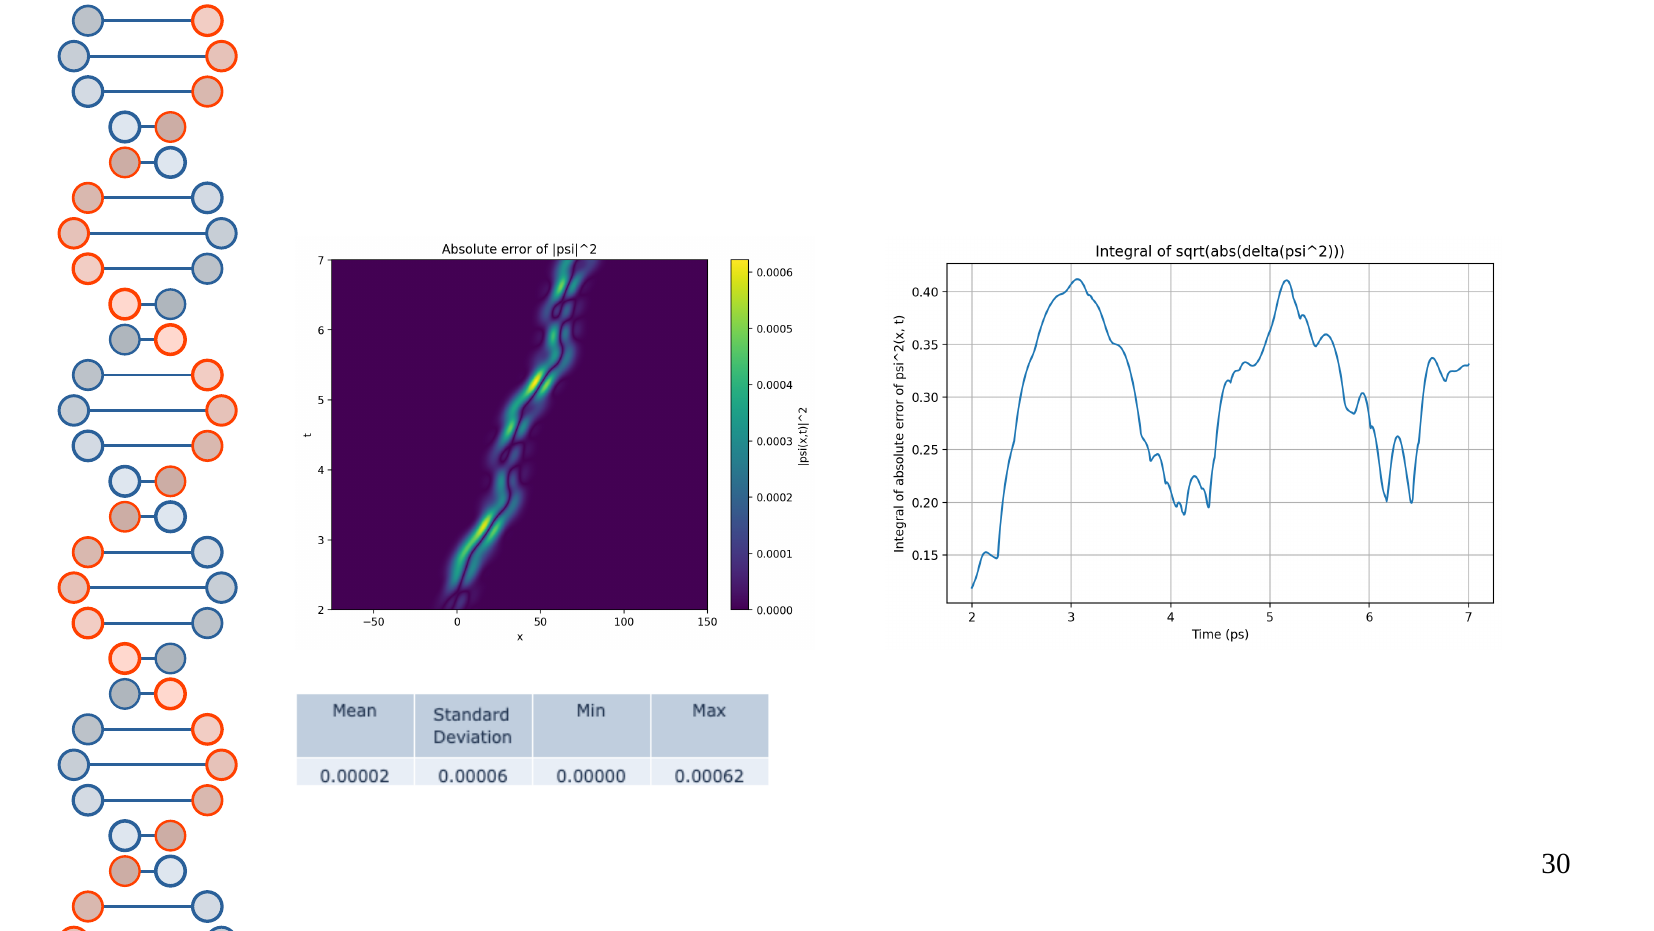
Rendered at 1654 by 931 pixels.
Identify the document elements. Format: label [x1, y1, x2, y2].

picture [295, 236, 815, 650]
picture [286, 679, 788, 809]
picture [885, 236, 1502, 650]
